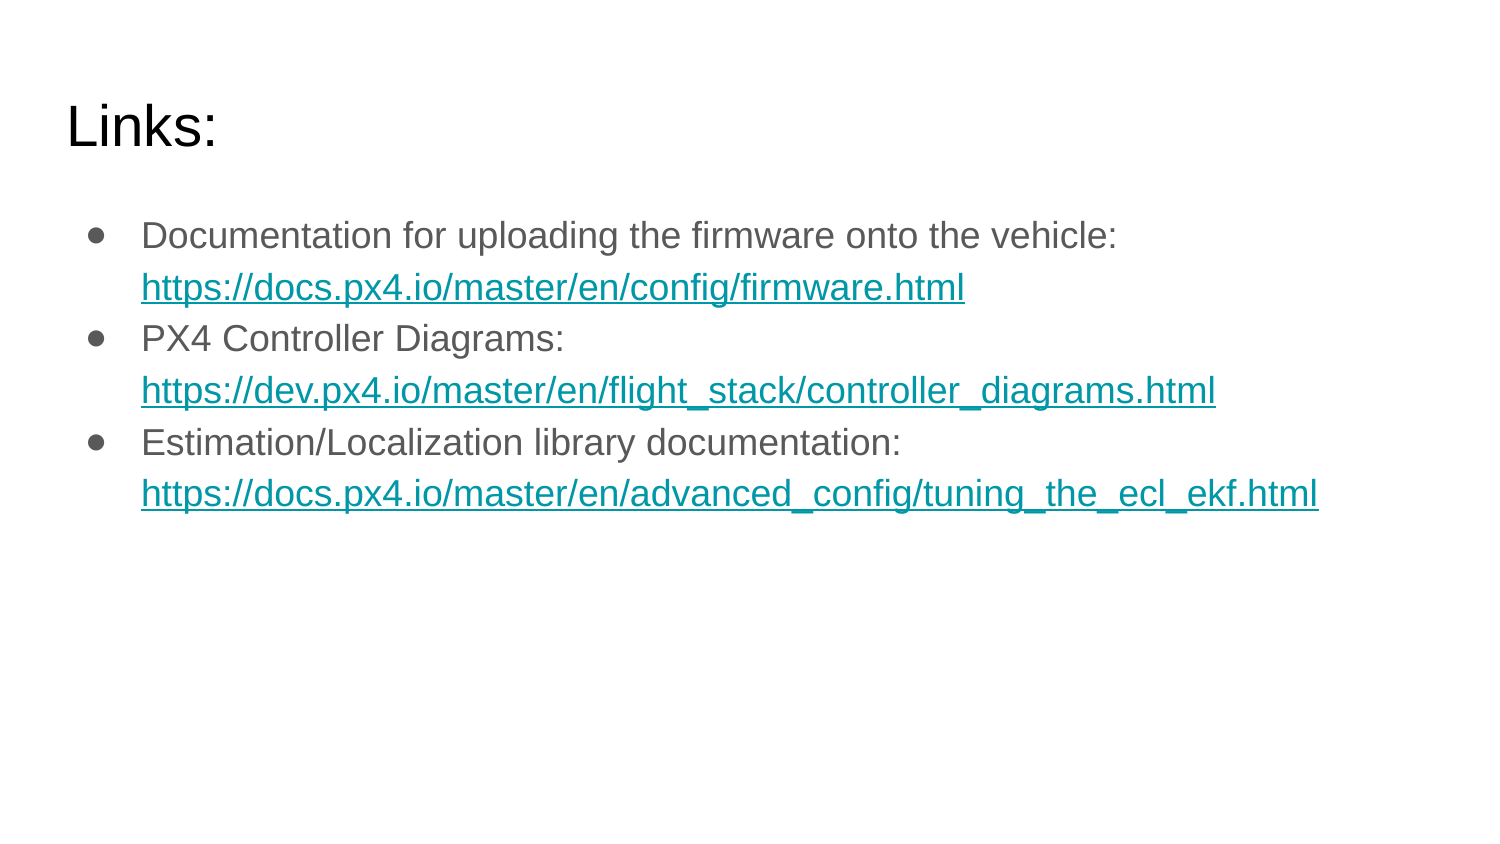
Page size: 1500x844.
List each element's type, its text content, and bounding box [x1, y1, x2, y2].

title Links: [51, 72, 1449, 167]
list Documentation for uploading the firmware onto the vehicle: https://docs.px4.io/master/en/config/firmware.html PX4 Controller Diagrams: https://dev.px4.io/master/en/flight_stack/controller_diagrams.html Estimation/Localization library documentation: https://docs.px4.io/master/en/advanced_config/tuning_the_ecl_ekf.html [51, 189, 1449, 750]
